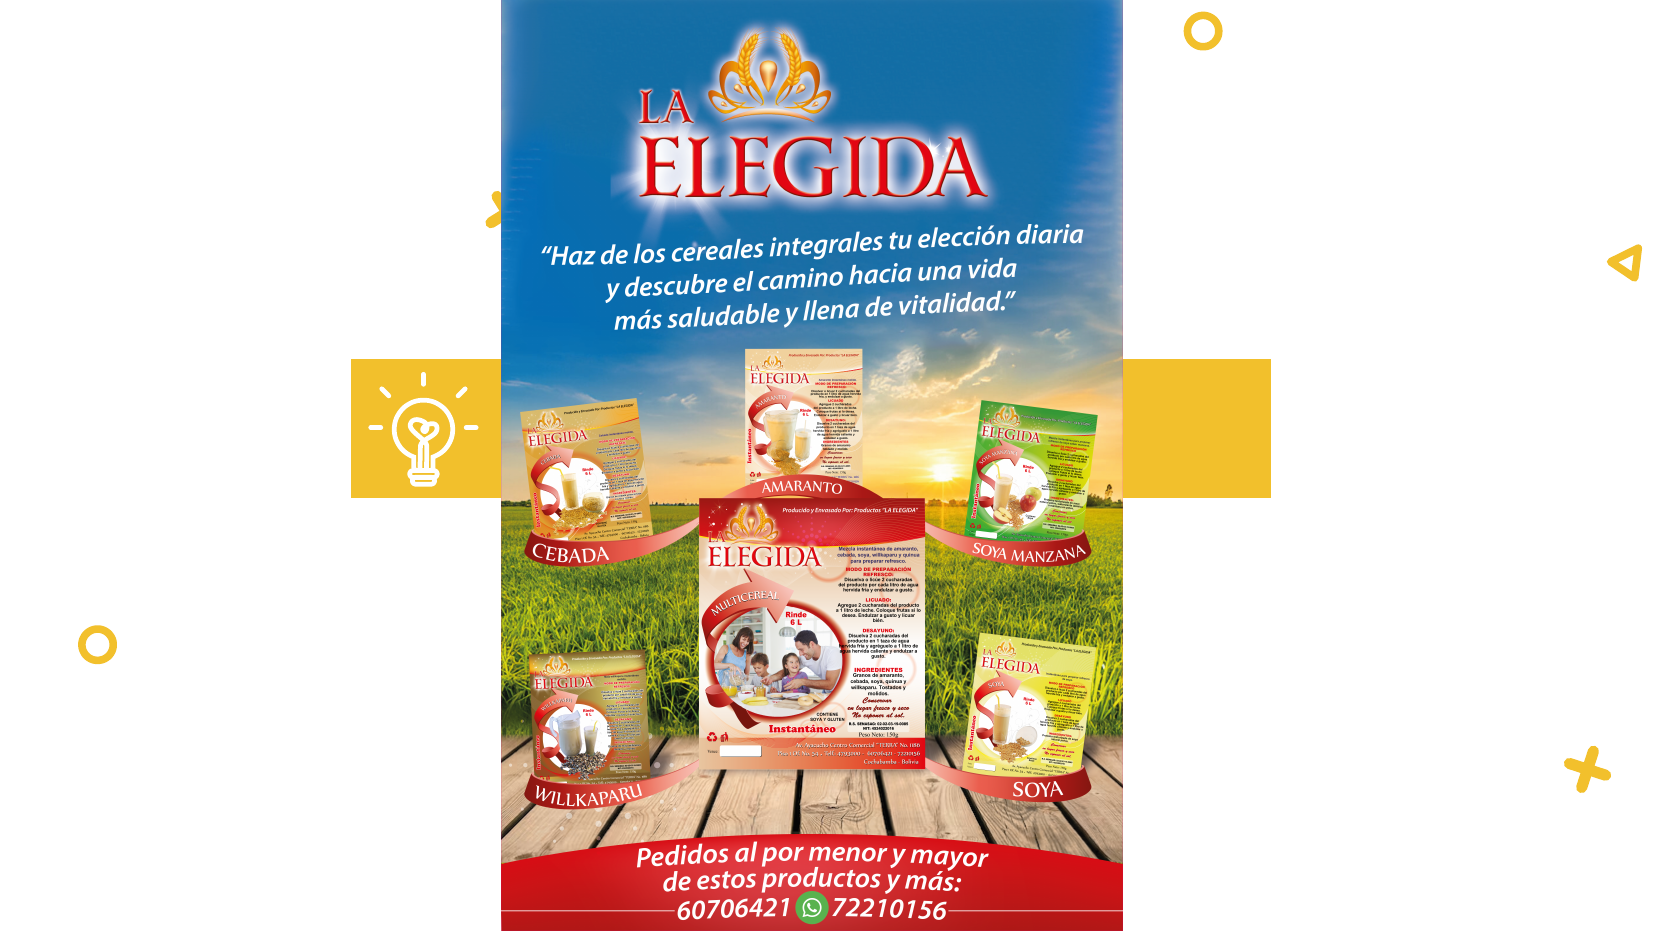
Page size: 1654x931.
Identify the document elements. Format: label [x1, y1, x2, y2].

picture [501, 0, 1123, 931]
